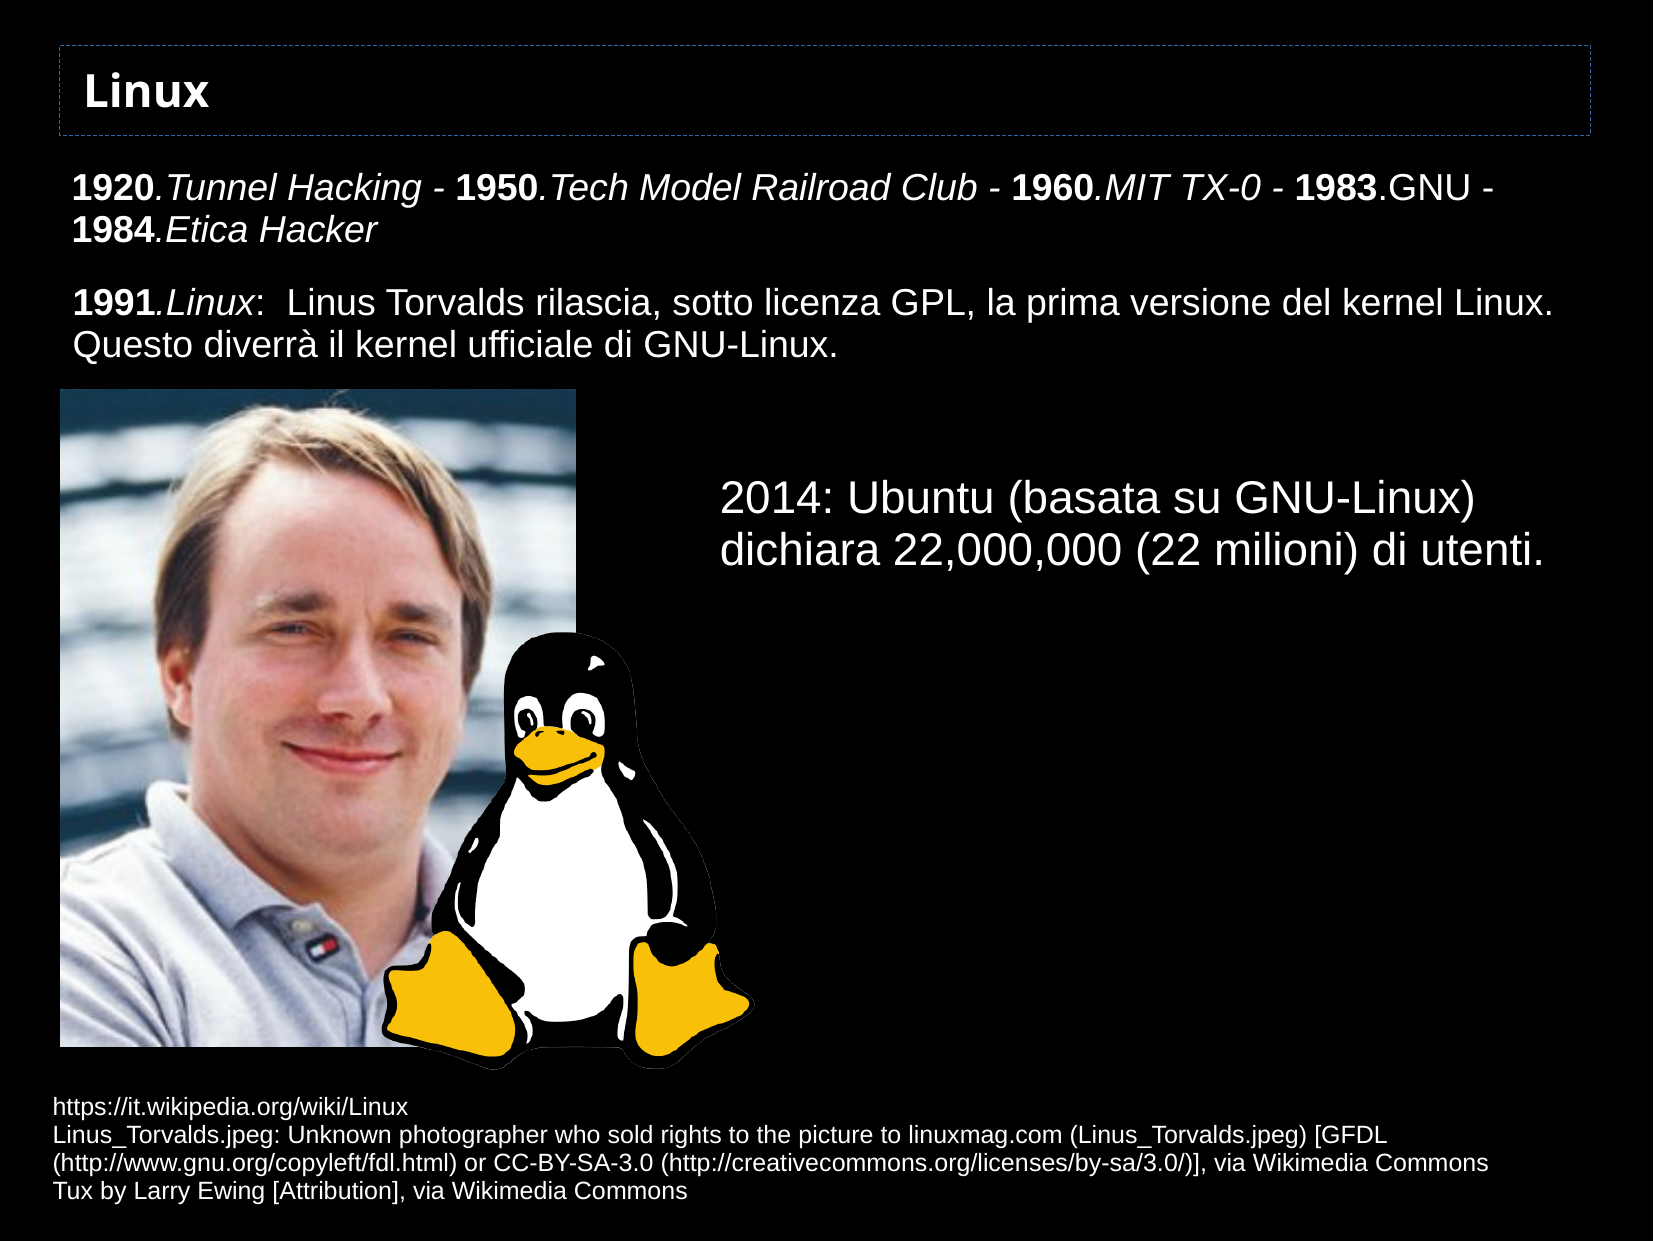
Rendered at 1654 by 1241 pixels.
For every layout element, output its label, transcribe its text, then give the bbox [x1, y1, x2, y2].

list Linux [59, 45, 1591, 136]
picture [60, 389, 790, 1111]
text_box 1920.Tunnel Hacking - 1950.Tech Model Railroad Club - 1960.MIT TX-0 - 1983.GNU - 1984.Etica Hacker [56, 159, 1653, 268]
text_box https://it.wikipedia.org/wiki/Linux Linus_Torvalds.jpeg: Unknown photographer who sold rights to the picture to linuxmag.com (Linus_Torvalds.jpeg) [GFDL (http://www.gnu.org/copyleft/fdl.html) or CC-BY-SA-3.0 (http://creativecommons.org/licenses/by-sa/3.0/)], via Wikimedia Commons Tux by Larry Ewing [Attribution], via Wikimedia Commons [37, 1085, 1653, 1241]
text_box 1991.Linux: Linus Torvalds rilascia, sotto licenza GPL, la prima versione del kernel Linux. Questo diverrà il kernel ufficiale di GNU-Linux. [57, 273, 1606, 415]
text_box 2014: Ubuntu (basata su GNU-Linux) dichiara 22,000,000 (22 milioni) di utenti. [705, 465, 1621, 654]
